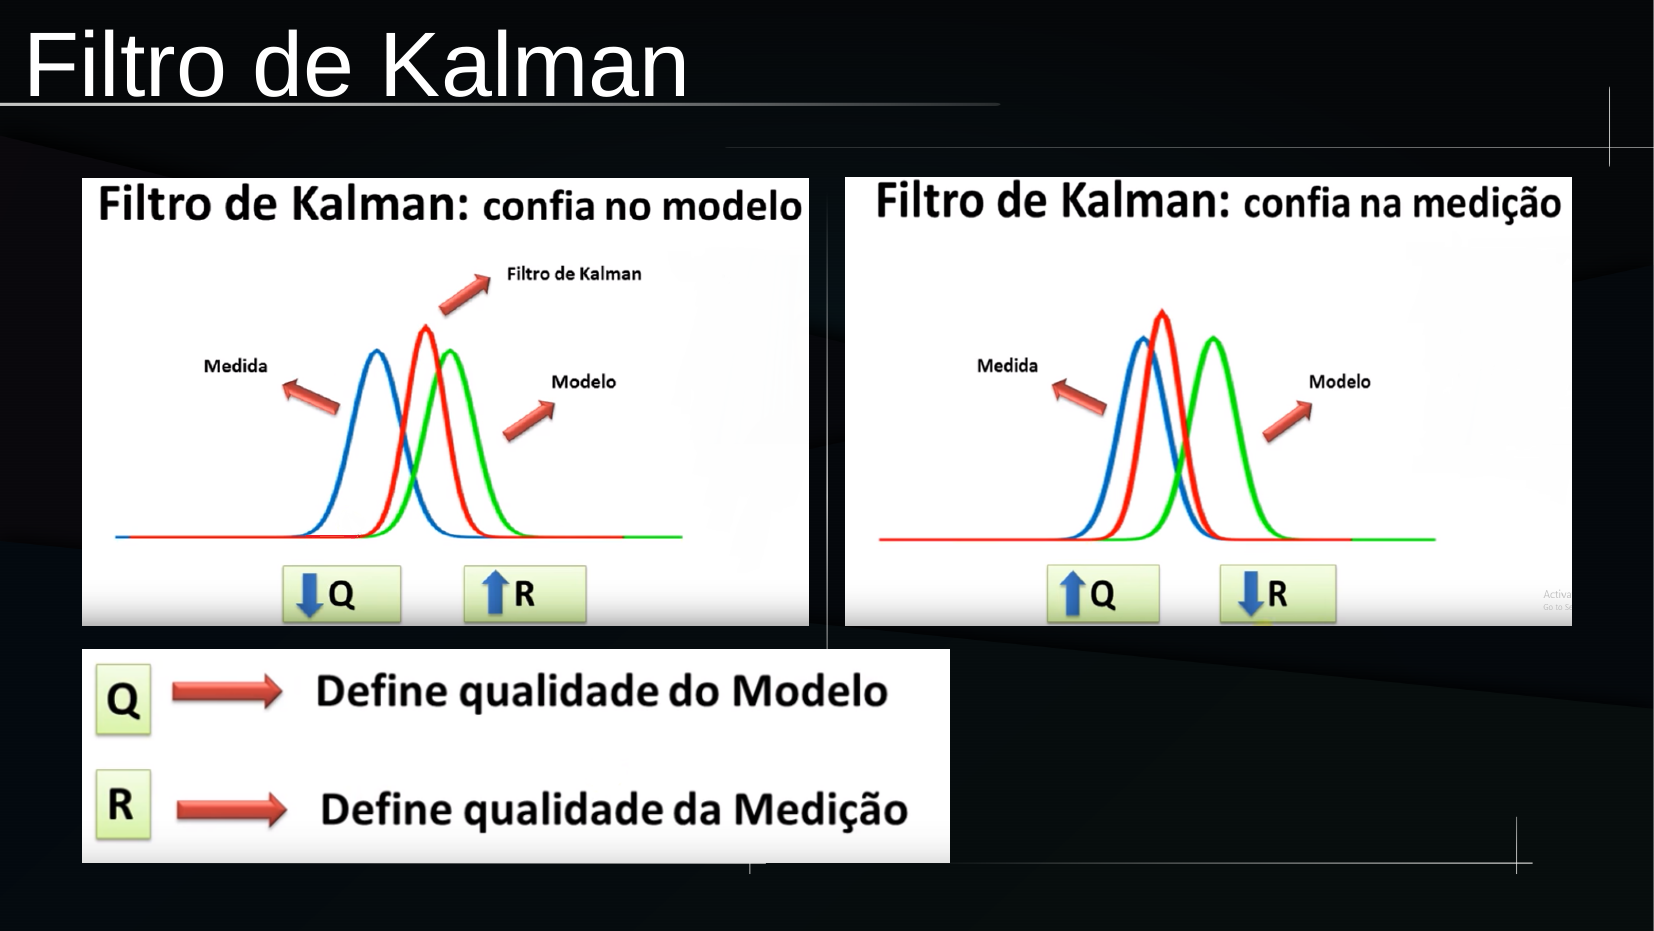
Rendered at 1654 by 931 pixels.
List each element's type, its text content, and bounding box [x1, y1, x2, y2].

title Filtro de Kalman [23, 11, 1589, 119]
picture [0, 0, 1654, 931]
